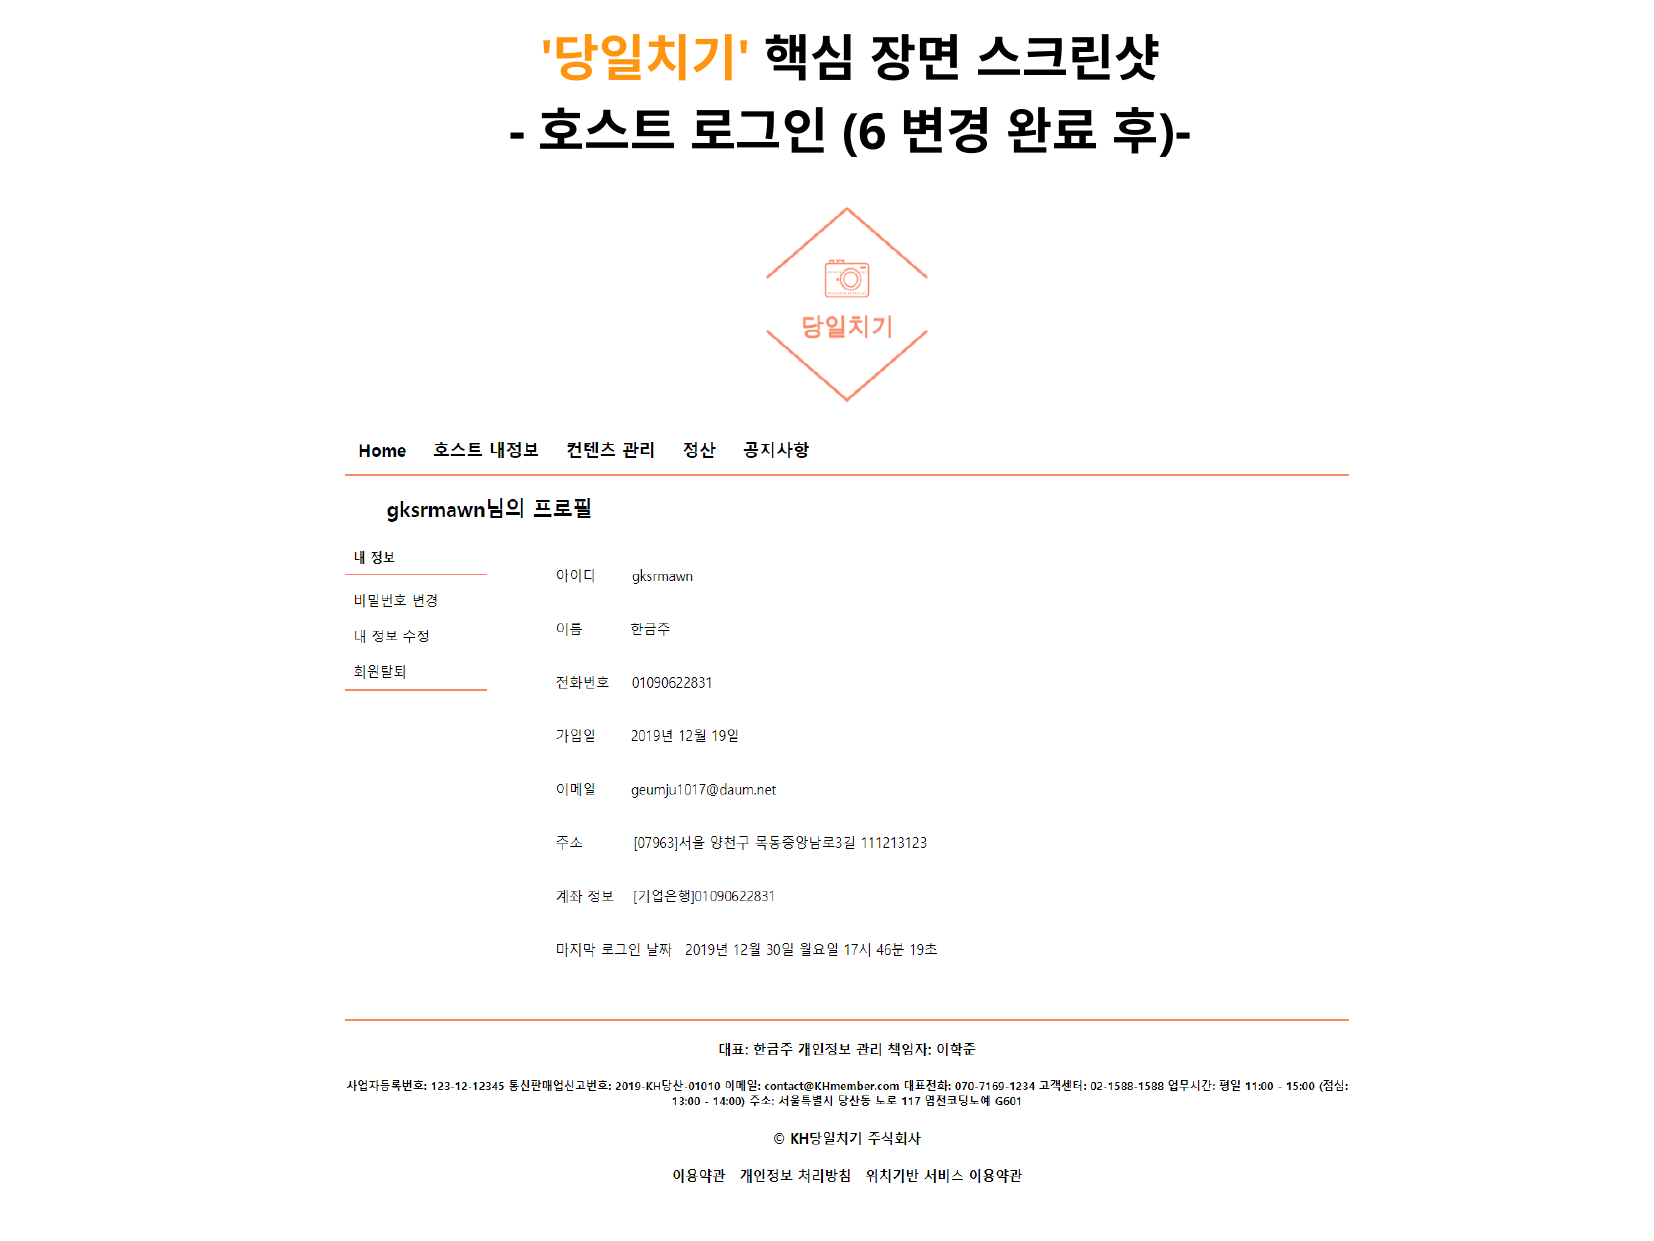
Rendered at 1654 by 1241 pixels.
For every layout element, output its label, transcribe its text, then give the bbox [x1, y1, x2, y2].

title '당일치기' 핵심 장면 스크린샷 - 호스트 로그인 (6 변경 완료 후)- [106, 0, 1595, 196]
picture [295, 184, 1384, 1193]
